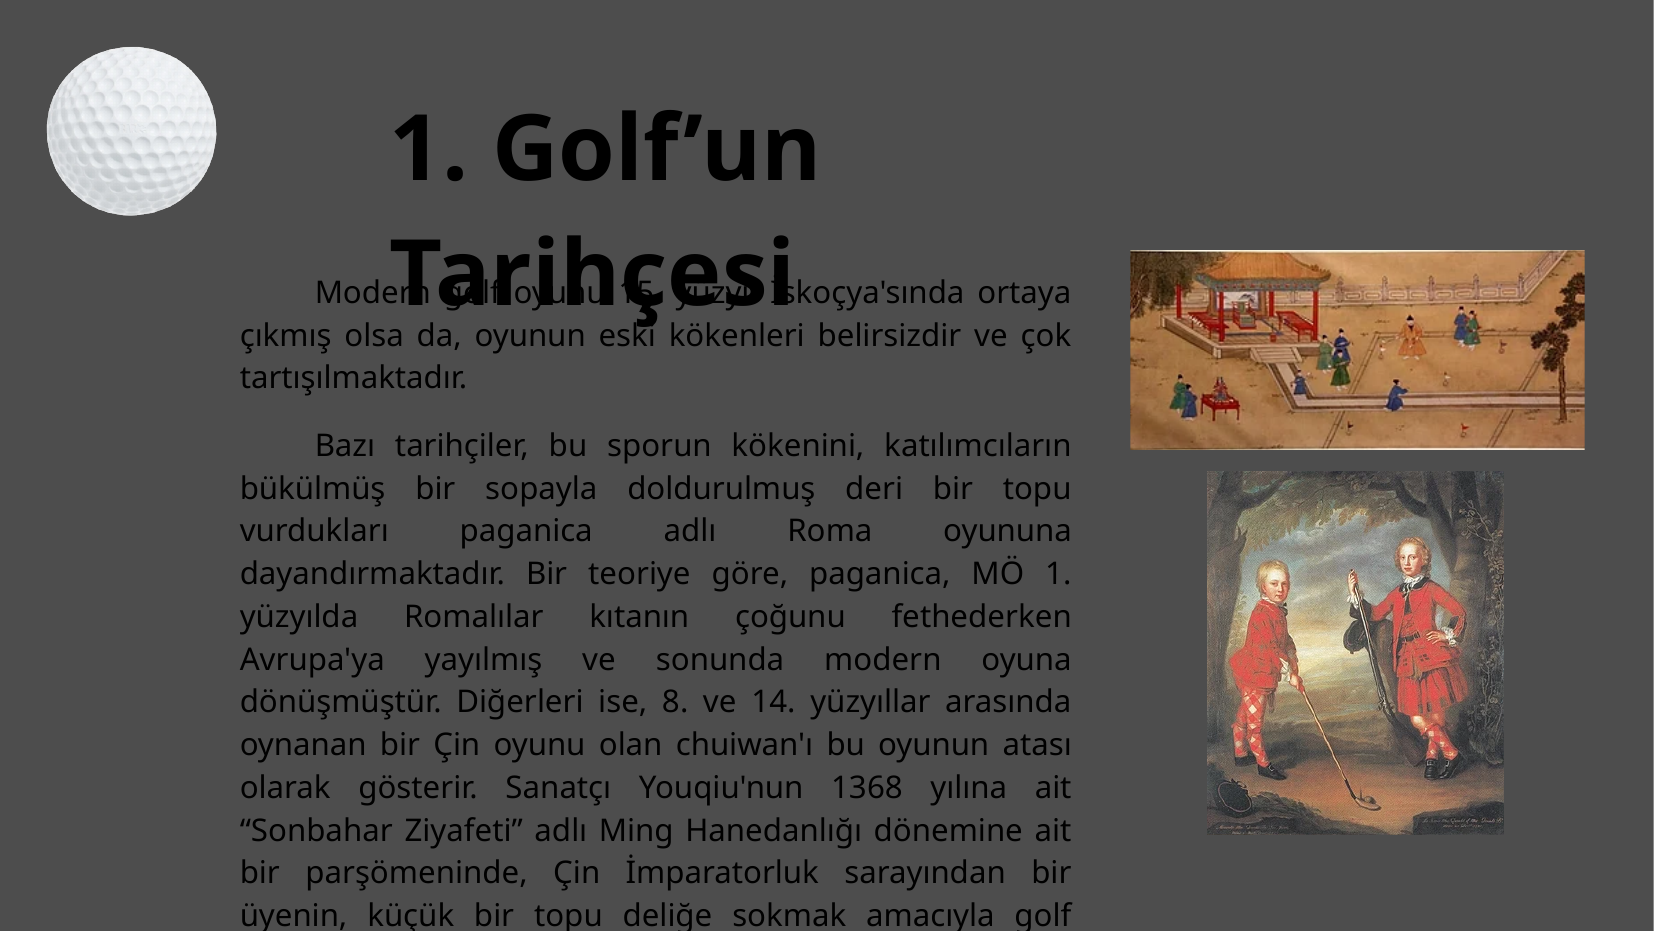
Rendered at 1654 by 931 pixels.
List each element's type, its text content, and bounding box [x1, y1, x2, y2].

picture [569, 911, 579, 924]
picture [0, 0, 1654, 931]
picture [1019, 911, 1028, 924]
picture [680, 911, 689, 924]
text_box Modern golf oyunu 15. yüzyıl İskoçya'sında ortaya çıkmış olsa da, oyunun eski kökenleri belirsizdir ve çok tartışılmaktadır. Bazı tarihçiler, bu sporun kökenini, katılımcıların bükülmüş bir sopayla doldurulmuş deri bir topu vurdukları paganica adlı Roma oyununa dayandırmaktadır. Bir teoriye göre, paganica, MÖ 1. yüzyılda Romalılar kıtanın çoğunu fethederken Avrupa'ya yayılmış ve sonunda modern oyuna dönüşmüştür. Diğerleri ise, 8. ve 14. yüzyıllar arasında oynanan bir Çin oyunu olan chuiwan'ı bu oyunun atası olarak gösterir. Sanatçı Youqiu'nun 1368 yılına ait “Sonbahar Ziyafeti” adlı Ming Hanedanlığı dönemine ait bir parşömeninde, Çin İmparatorluk sarayından bir üyenin, küçük bir topu deliğe sokmak amacıyla golf sopası gibi görünen bir aleti salladığı görülmektedir. Oyunun Orta Çağ'da Avrupa'ya girmiş olduğu düşünülmektedir. [225, 262, 1088, 863]
text_box 1. Golf’un Tarihçesi [375, 75, 1126, 205]
